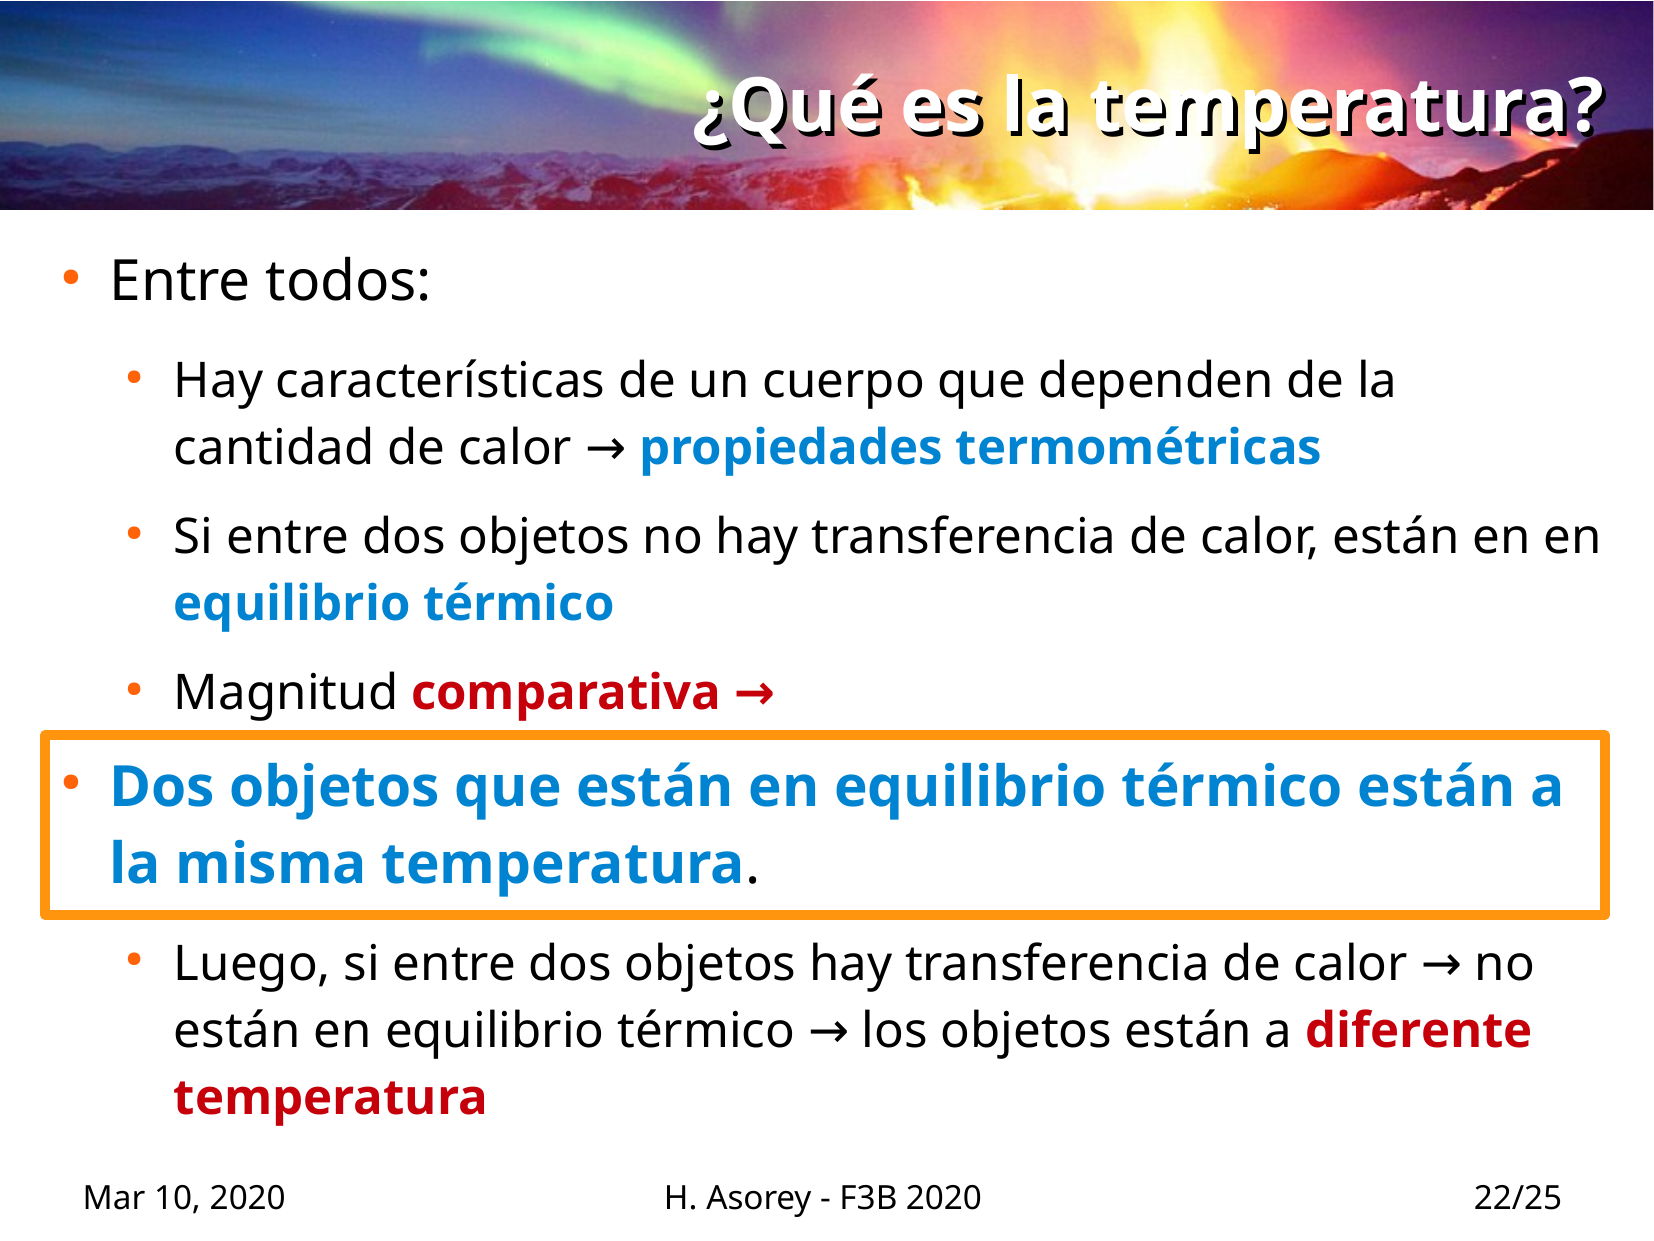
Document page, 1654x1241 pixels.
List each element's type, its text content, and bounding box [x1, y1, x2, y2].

list Entre todos: Hay características de un cuerpo que dependen de la cantidad de calor → propiedades termométricas Si entre dos objetos no hay transferencia de calor, están en en equilibrio térmico Magnitud comparativa → Dos objetos que están en equilibrio térmico están a la misma temperatura. Luego, si entre dos objetos hay transferencia de calor → no están en equilibrio térmico → los objetos están a diferente temperatura [45, 920, 1606, 1141]
list Entre todos: Hay características de un cuerpo que dependen de la cantidad de calor → propiedades termométricas Si entre dos objetos no hay transferencia de calor, están en en equilibrio térmico Magnitud comparativa → Dos objetos que están en equilibrio térmico están a la misma temperatura. Luego, si entre dos objetos hay transferencia de calor → no están en equilibrio térmico → los objetos están a diferente temperatura [50, 740, 1600, 910]
picture [0, 1, 1654, 210]
title ¿Qué es la temperatura? [45, 15, 1606, 191]
list Entre todos: Hay características de un cuerpo que dependen de la cantidad de calor → propiedades termométricas Si entre dos objetos no hay transferencia de calor, están en en equilibrio térmico Magnitud comparativa → Dos objetos que están en equilibrio térmico están a la misma temperatura. Luego, si entre dos objetos hay transferencia de calor → no están en equilibrio térmico → los objetos están a diferente temperatura [45, 240, 1606, 730]
